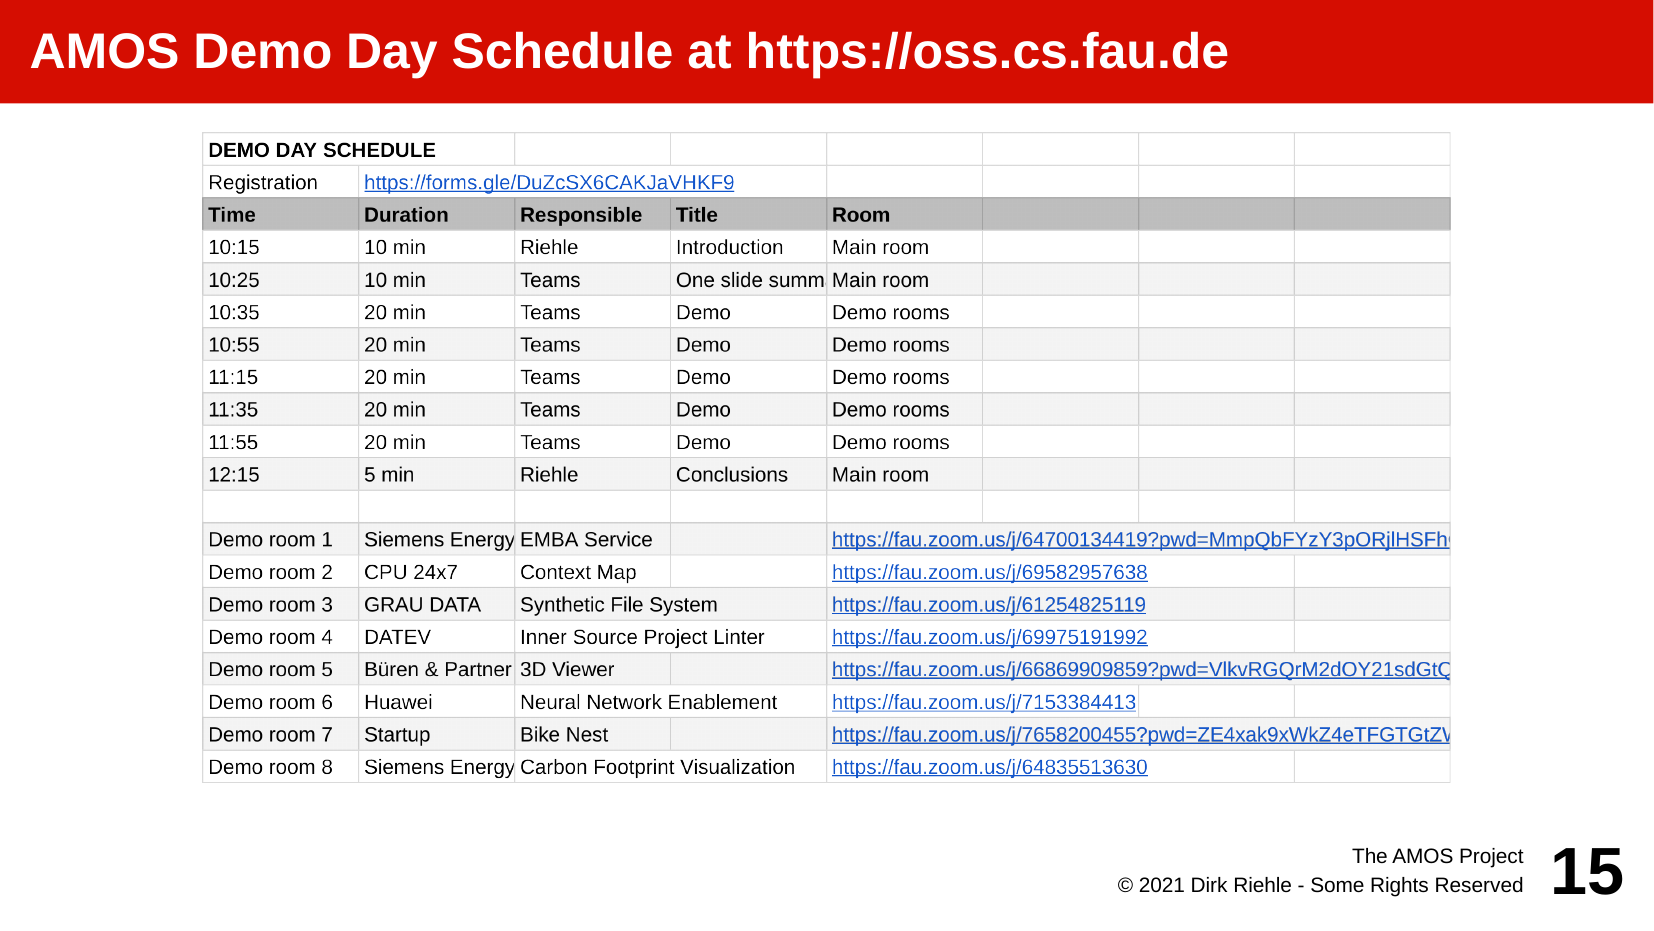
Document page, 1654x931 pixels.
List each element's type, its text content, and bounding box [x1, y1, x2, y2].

picture [202, 132, 1451, 783]
title AMOS Demo Day Schedule at https://oss.cs.fau.de [0, 0, 1654, 104]
